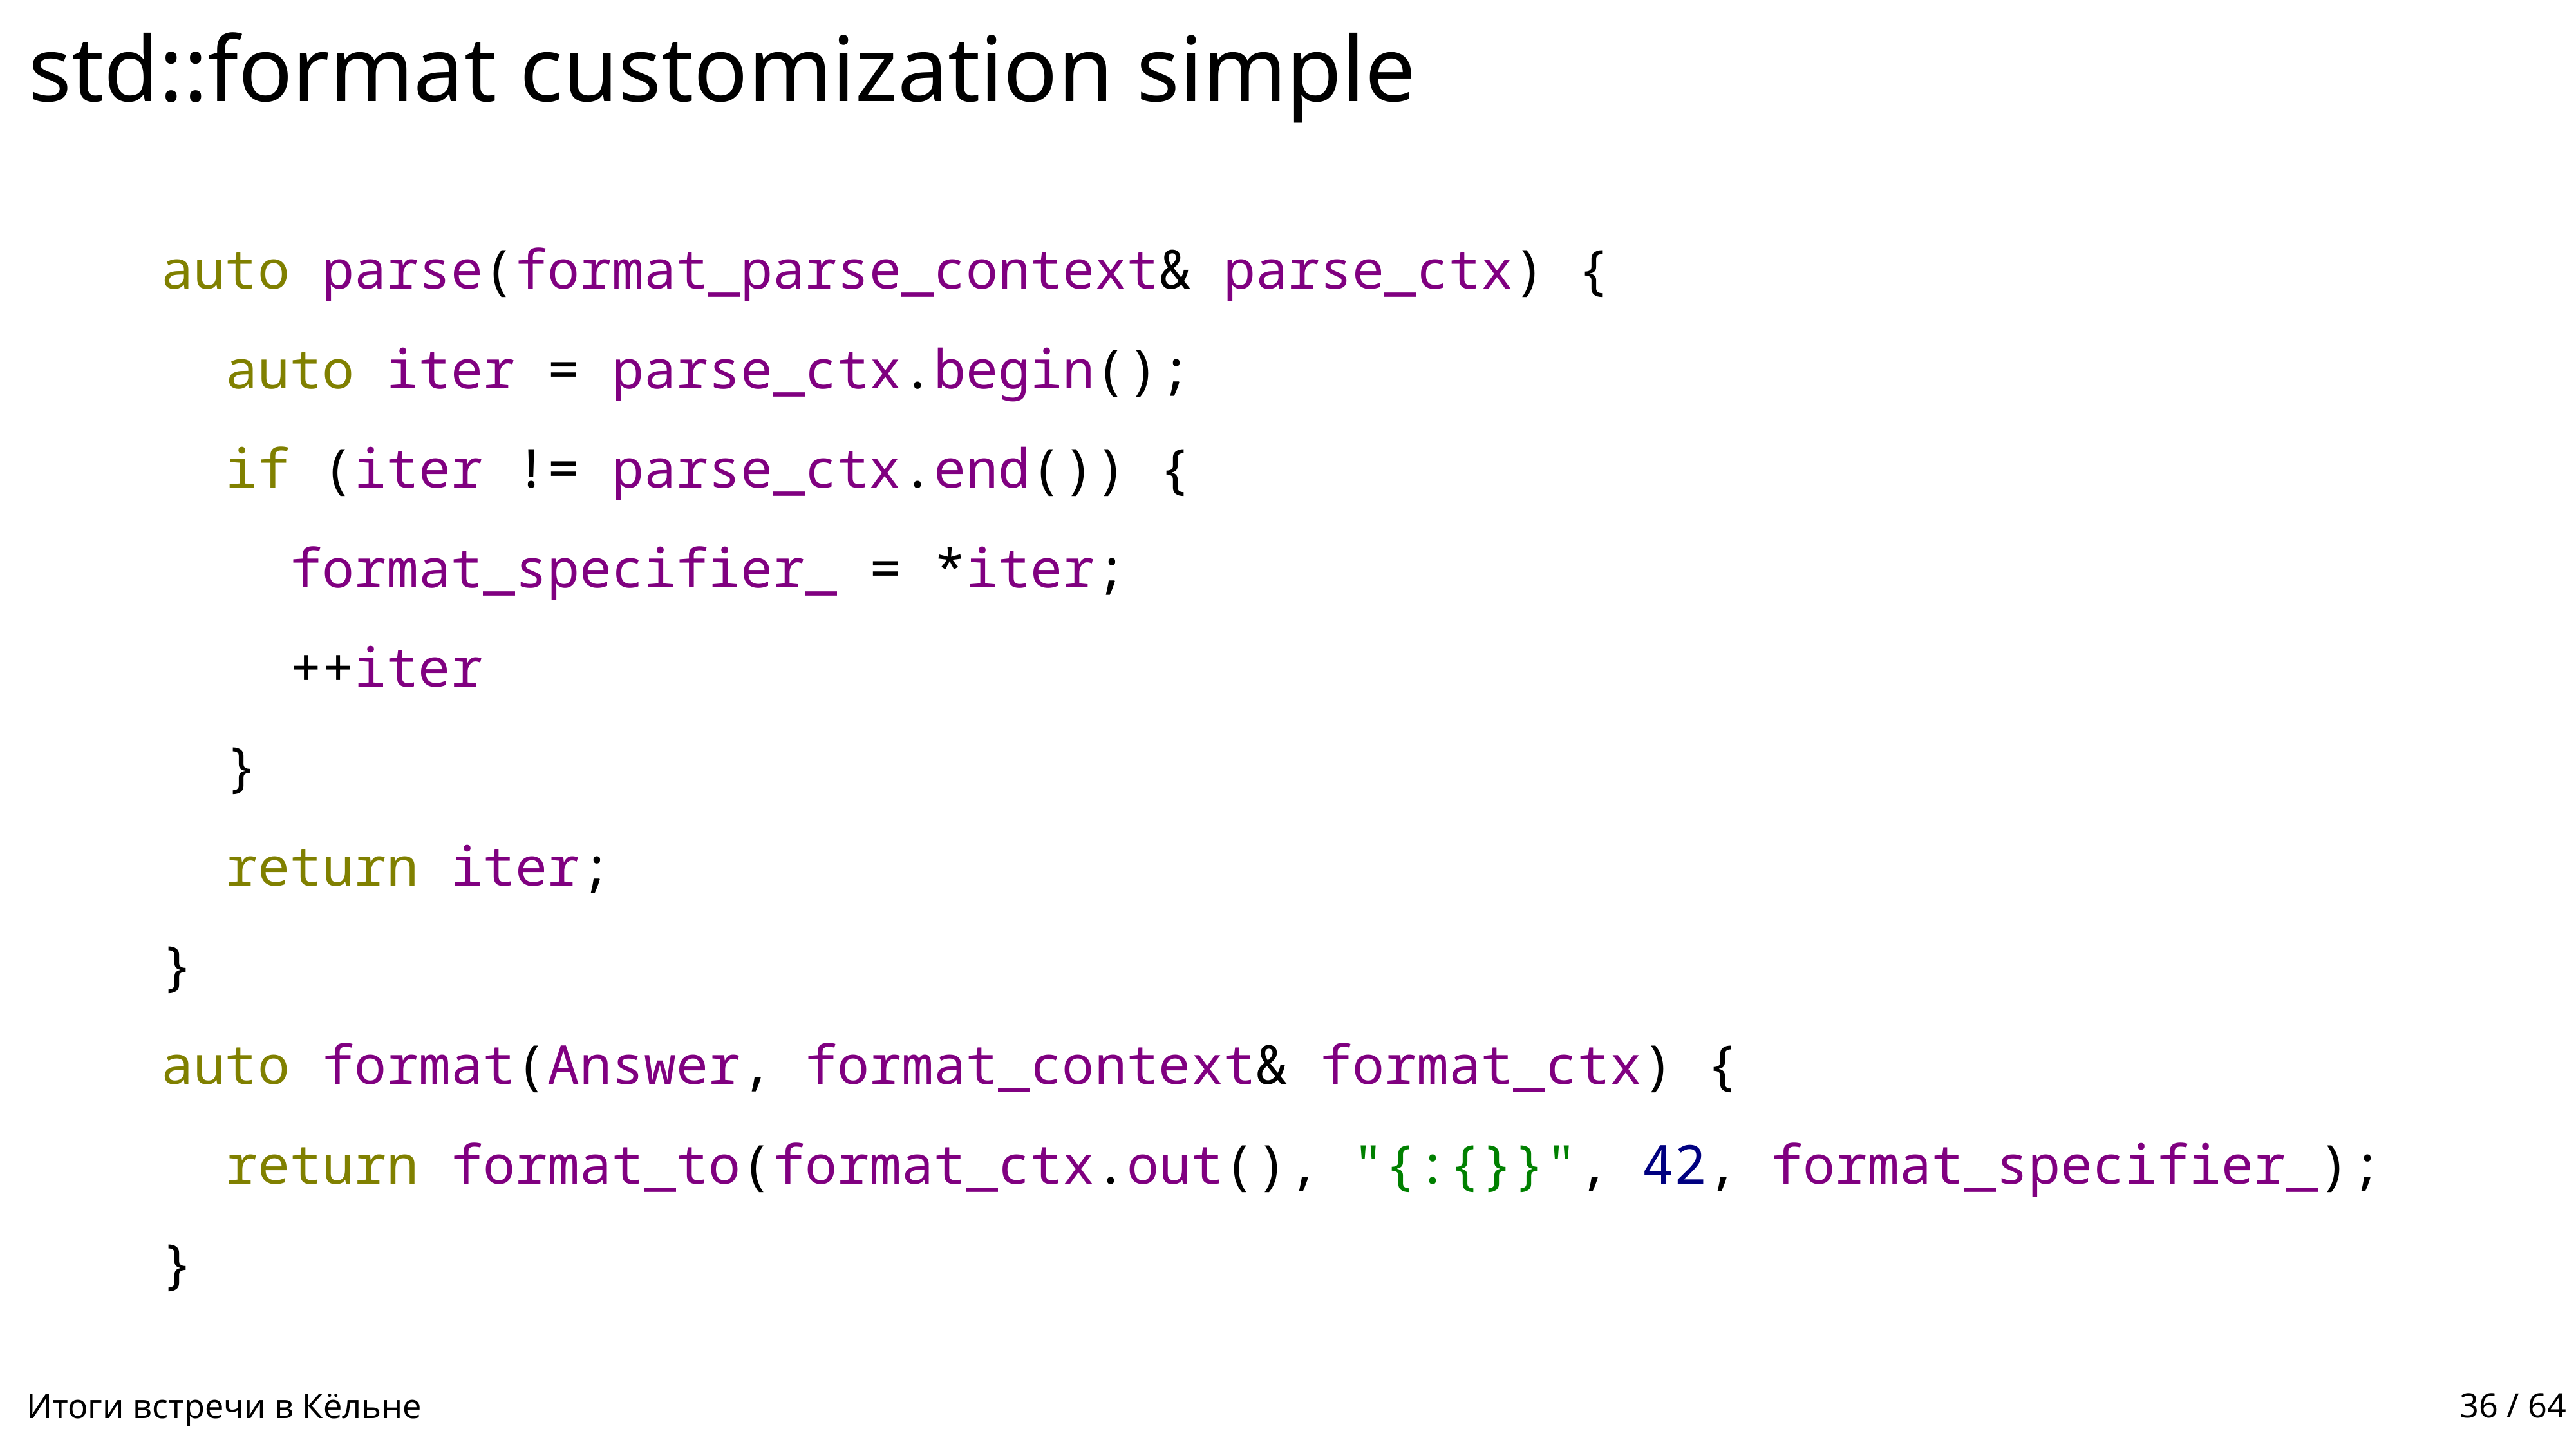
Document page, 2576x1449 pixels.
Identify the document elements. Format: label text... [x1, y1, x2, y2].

title std::format customization simple [19, 19, 2550, 155]
list auto parse(format_parse_context& parse_ctx) { auto iter = parse_ctx.begin(); if (iter != parse_ctx.end()) { format_specifier_ = *iter; ++iter } return iter; } auto format(Answer, format_context& format_ctx) { return format_to(format_ctx.out(), "{:{}}", 42, format_specifier_); } [87, 214, 2550, 1382]
list <number> / 64 [1479, 1376, 2576, 1431]
list Итоги встречи в Кёльне [17, 1376, 1114, 1431]
